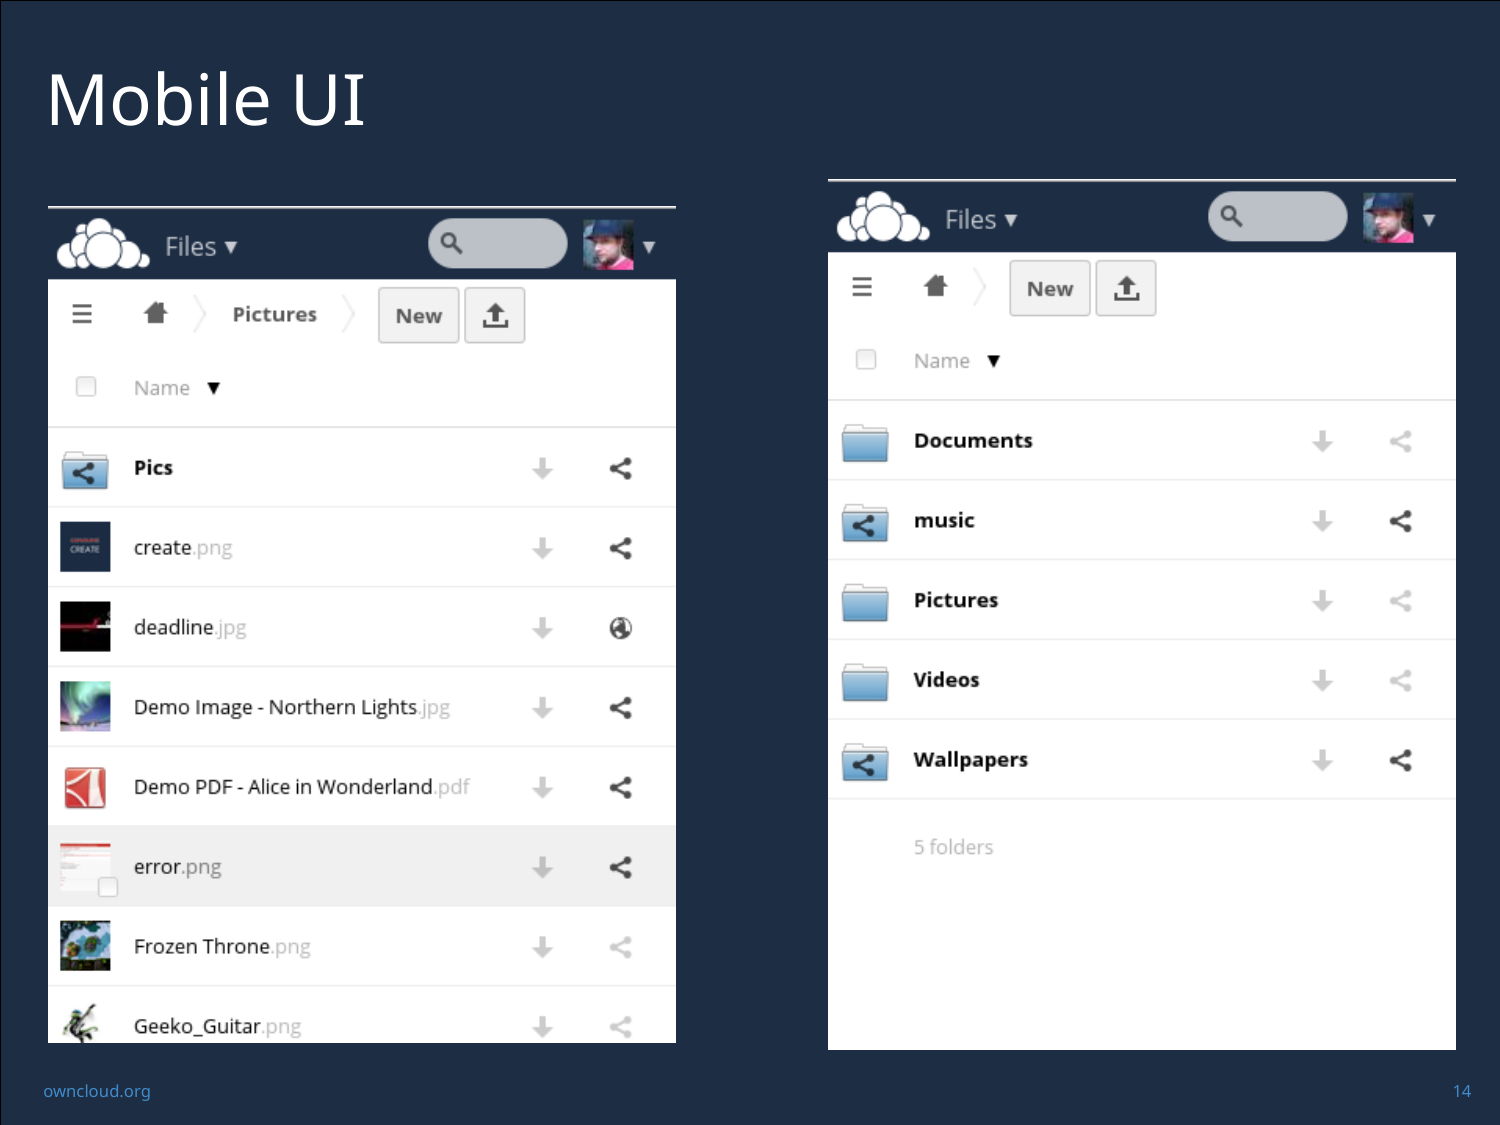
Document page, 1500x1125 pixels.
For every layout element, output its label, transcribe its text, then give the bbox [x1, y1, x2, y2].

picture [828, 179, 1456, 1051]
title Mobile UI [45, 3, 1396, 192]
picture [48, 206, 676, 1043]
